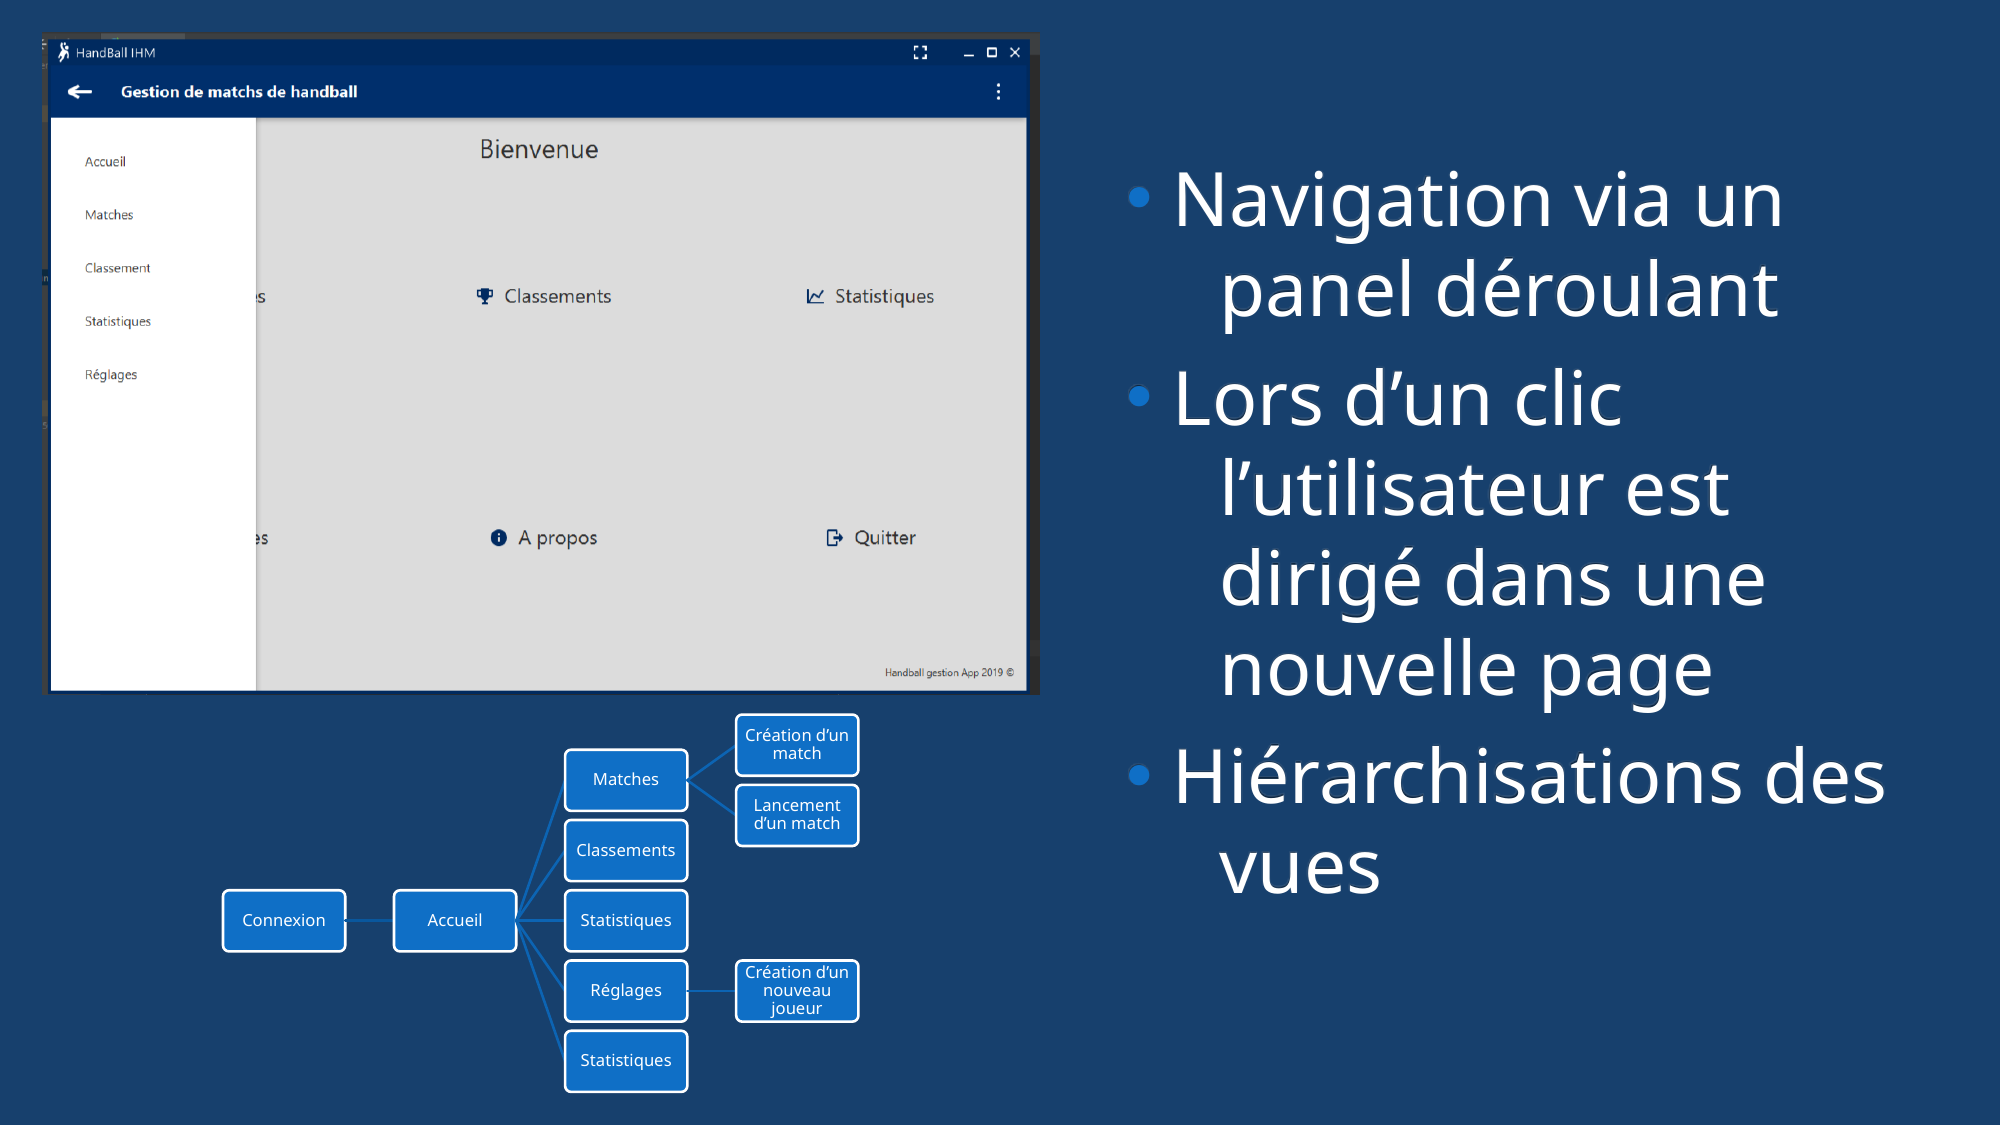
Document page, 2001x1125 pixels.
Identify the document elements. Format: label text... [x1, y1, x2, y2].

text_box Création d’un nouveau joueur [736, 960, 859, 1022]
text_box Accueil [394, 890, 517, 952]
text_box Réglages [565, 960, 688, 1022]
list Navigation via un panel déroulant Lors d’un clic l’utilisateur est dirigé dans une nouvelle page Hiérarchisations des vues [1110, 143, 1908, 1000]
text_box Lancement d’un match [736, 784, 859, 847]
text_box Création d’un match [736, 714, 859, 776]
picture [42, 33, 1040, 696]
text_box Classements [565, 819, 688, 882]
text_box Statistiques [565, 890, 688, 952]
text_box Statistiques [565, 1030, 688, 1092]
text_box Matches [565, 749, 688, 811]
text_box Connexion [222, 890, 346, 952]
